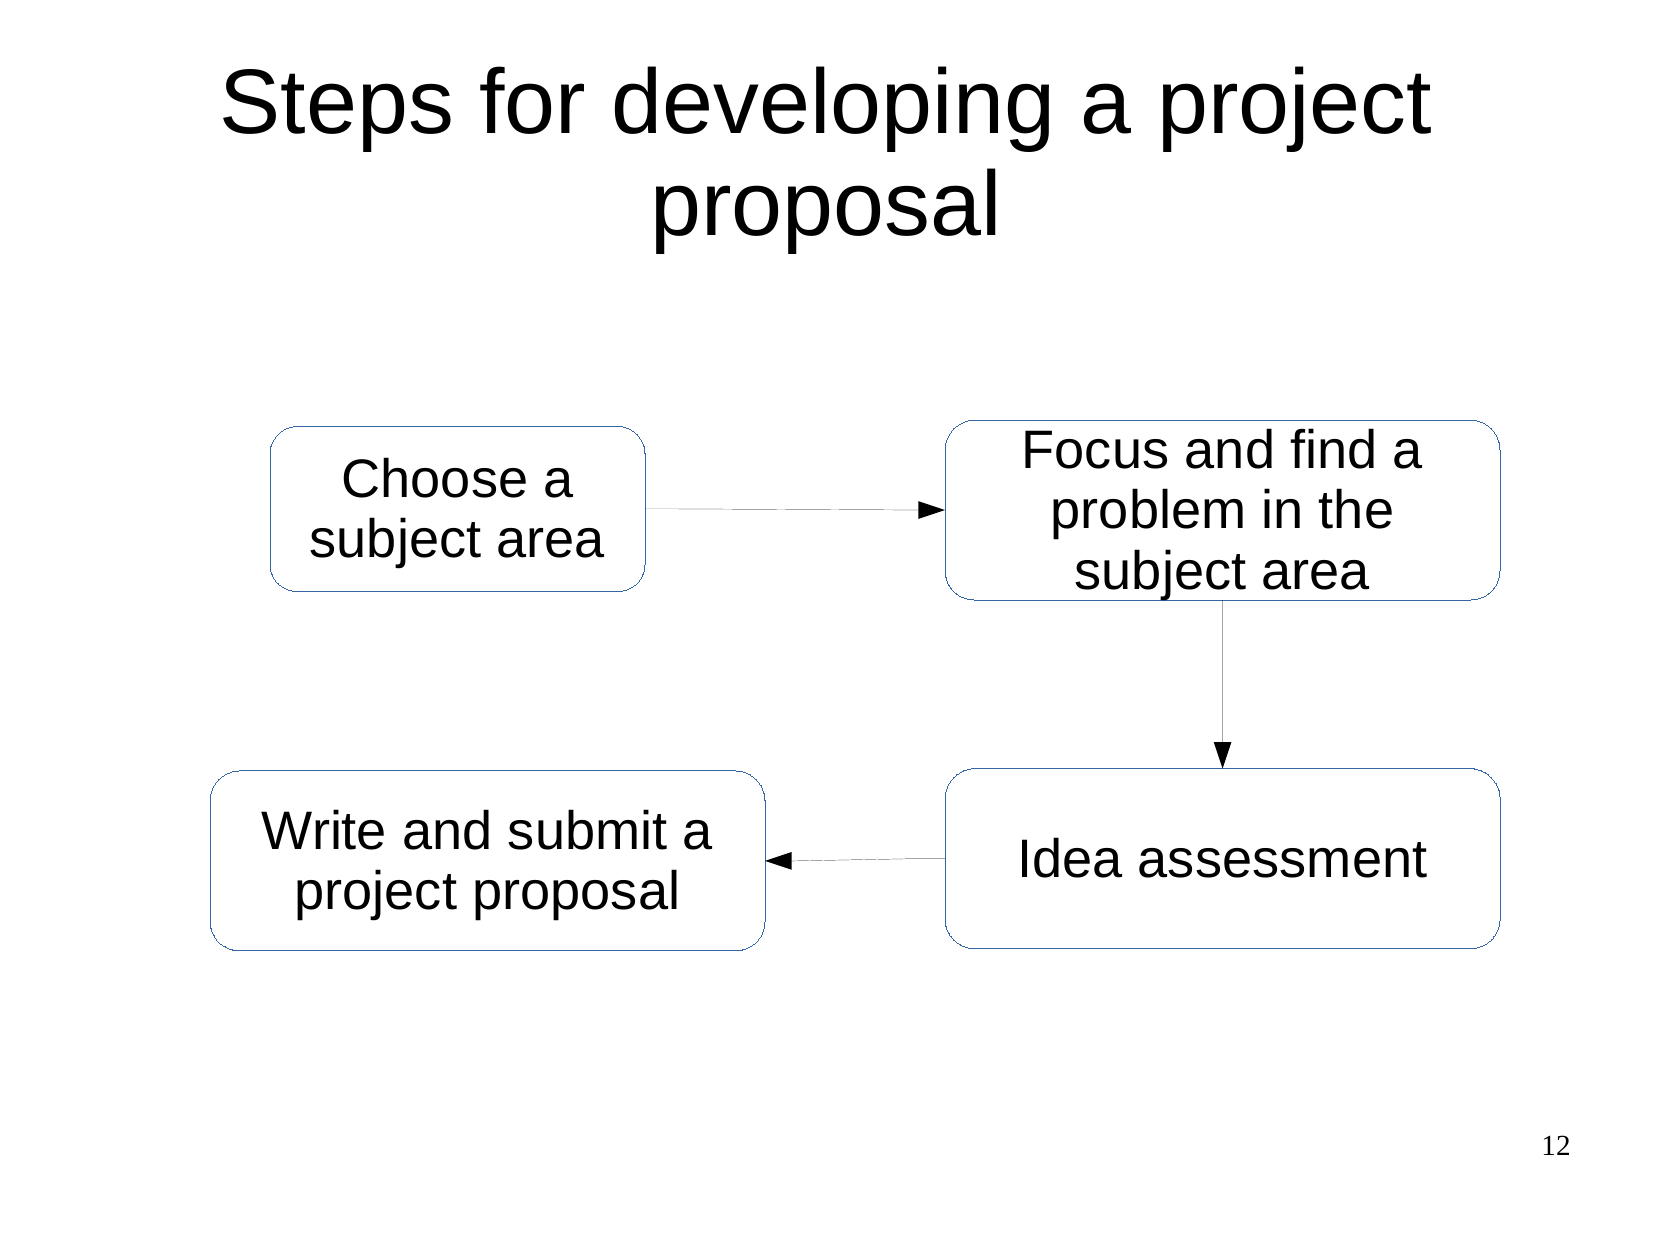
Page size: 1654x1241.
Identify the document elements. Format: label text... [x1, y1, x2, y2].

text_box Idea assessment [945, 768, 1501, 949]
title Steps for developing a project proposal [82, 49, 1571, 257]
text_box Write and submit a project proposal [210, 770, 766, 951]
text_box Focus and find a problem in the subject area [945, 420, 1501, 601]
text_box Choose a subject area [270, 426, 646, 592]
